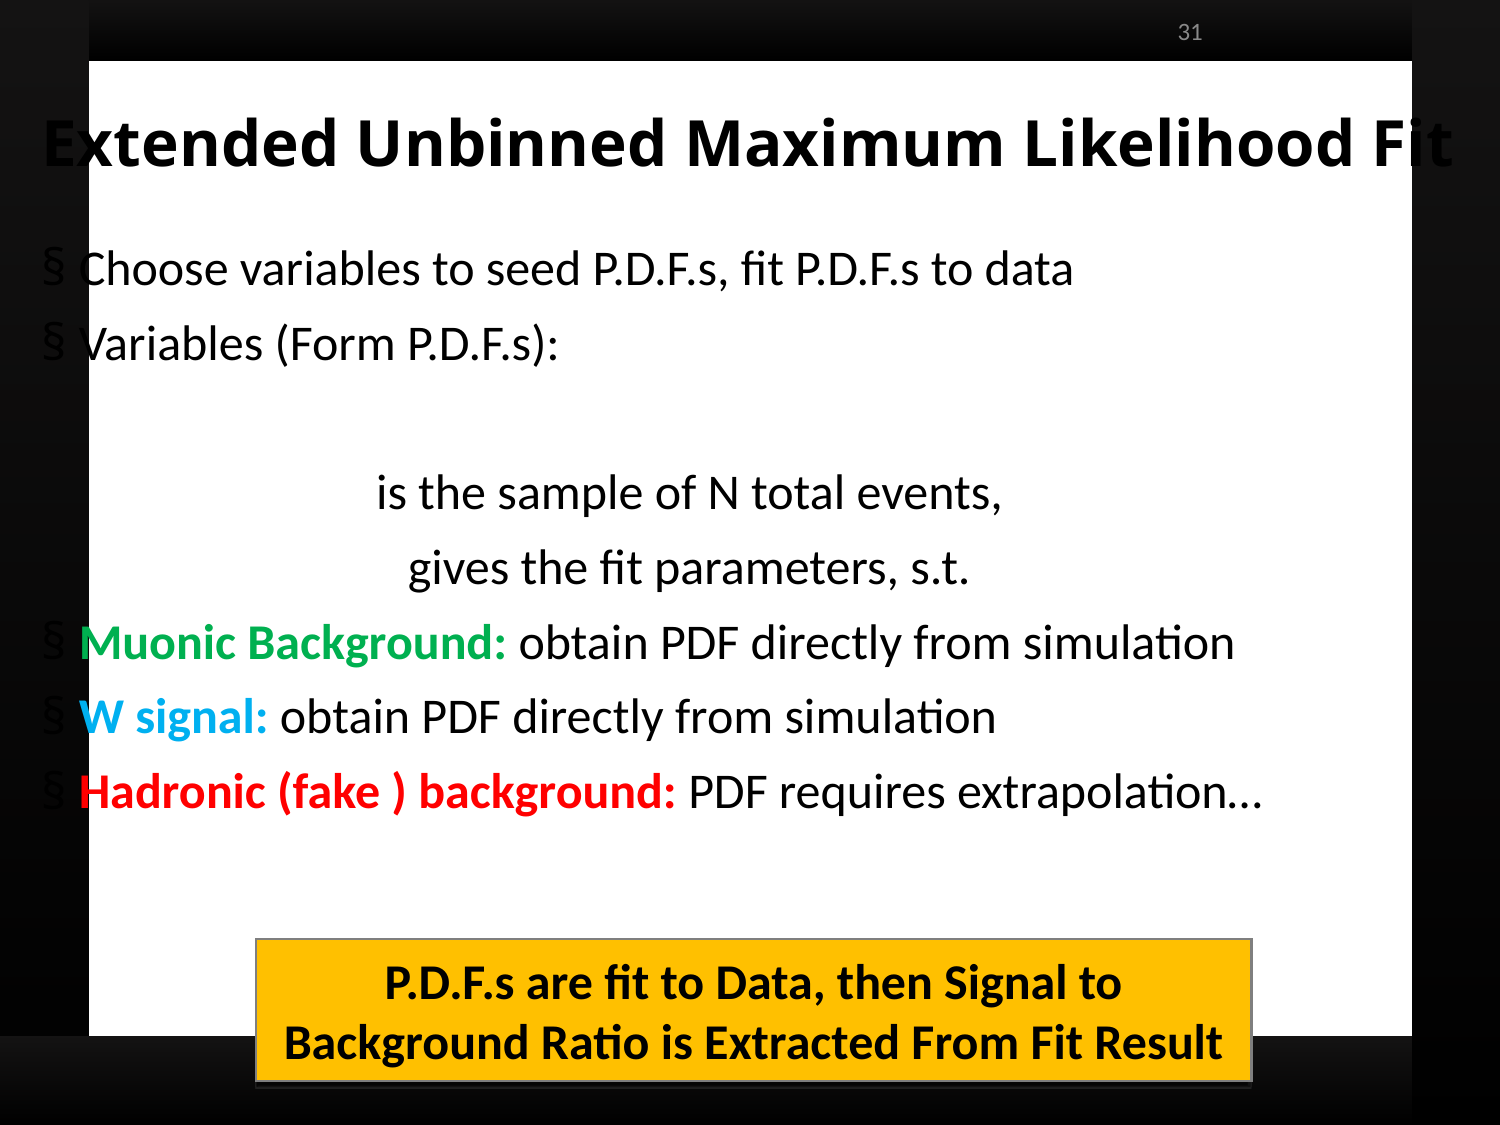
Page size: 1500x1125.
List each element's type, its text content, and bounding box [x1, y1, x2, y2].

slide_number 31 [1162, 0, 1500, 61]
list Choose variables to seed P.D.F.s, fit P.D.F.s to data Variables (Form P.D.F.s): is the sample of N total events, gives the fit parameters, s.t. Muonic Background: obtain PDF directly from simulation W signal: obtain PDF directly from simulation Hadronic (fake ) background: PDF requires extrapolation… [26, 234, 1483, 1106]
text_box P.D.F.s are fit to Data, then Signal to Background Ratio is Extracted From Fit Result [256, 939, 1251, 1081]
title Extended Unbinned Maximum Likelihood Fit [26, 71, 1482, 222]
